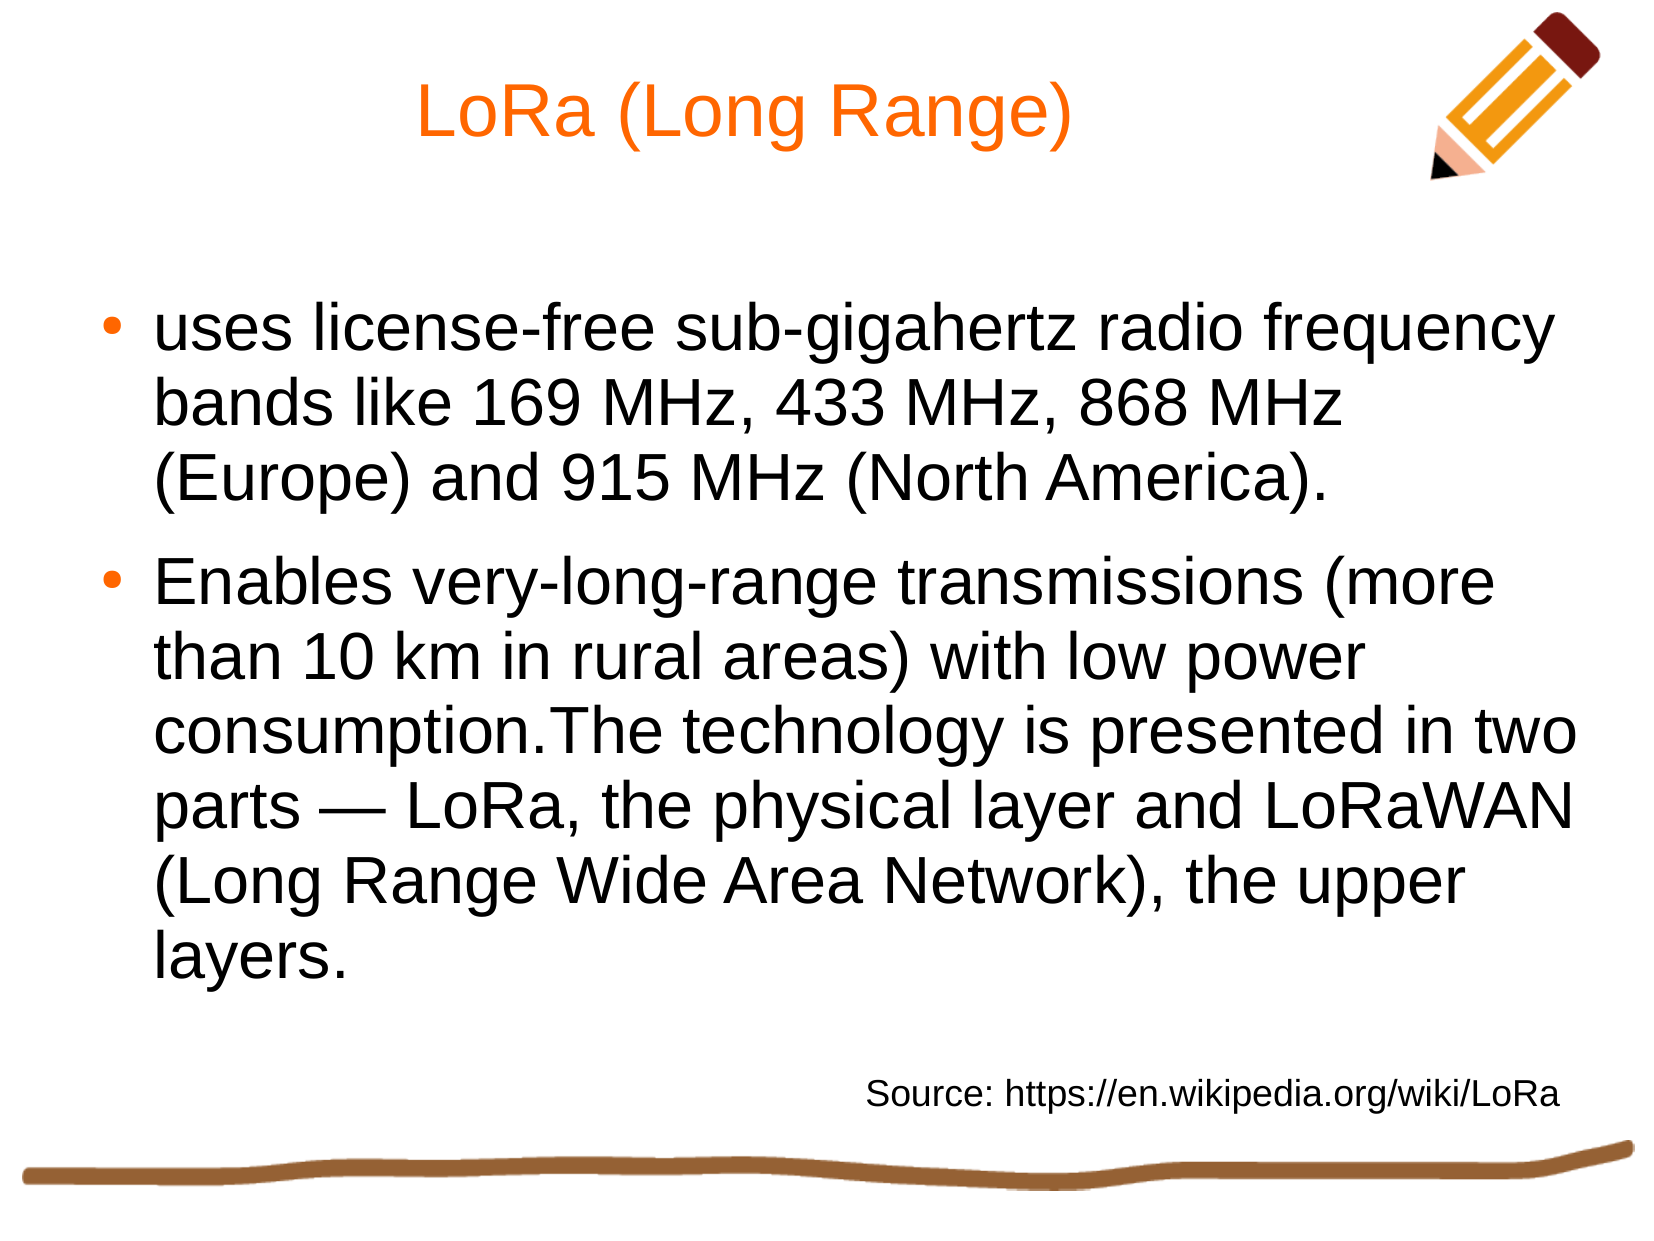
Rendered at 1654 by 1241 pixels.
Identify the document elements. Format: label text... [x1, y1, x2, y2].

title LoRa (Long Range) [82, 49, 1430, 172]
text_box Source: https://en.wikipedia.org/wiki/LoRa [850, 1065, 1576, 1122]
list uses license-free sub-gigahertz radio frequency bands like 169 MHz, 433 MHz, 868 MHz (Europe) and 915 MHz (North America). Enables very-long-range transmissions (more than 10 km in rural areas) with low power consumption.The technology is presented in two parts — LoRa, the physical layer and LoRaWAN (Long Range Wide Area Network), the upper layers. [82, 290, 1591, 1122]
picture [1430, 12, 1601, 181]
picture [22, 1140, 1635, 1191]
